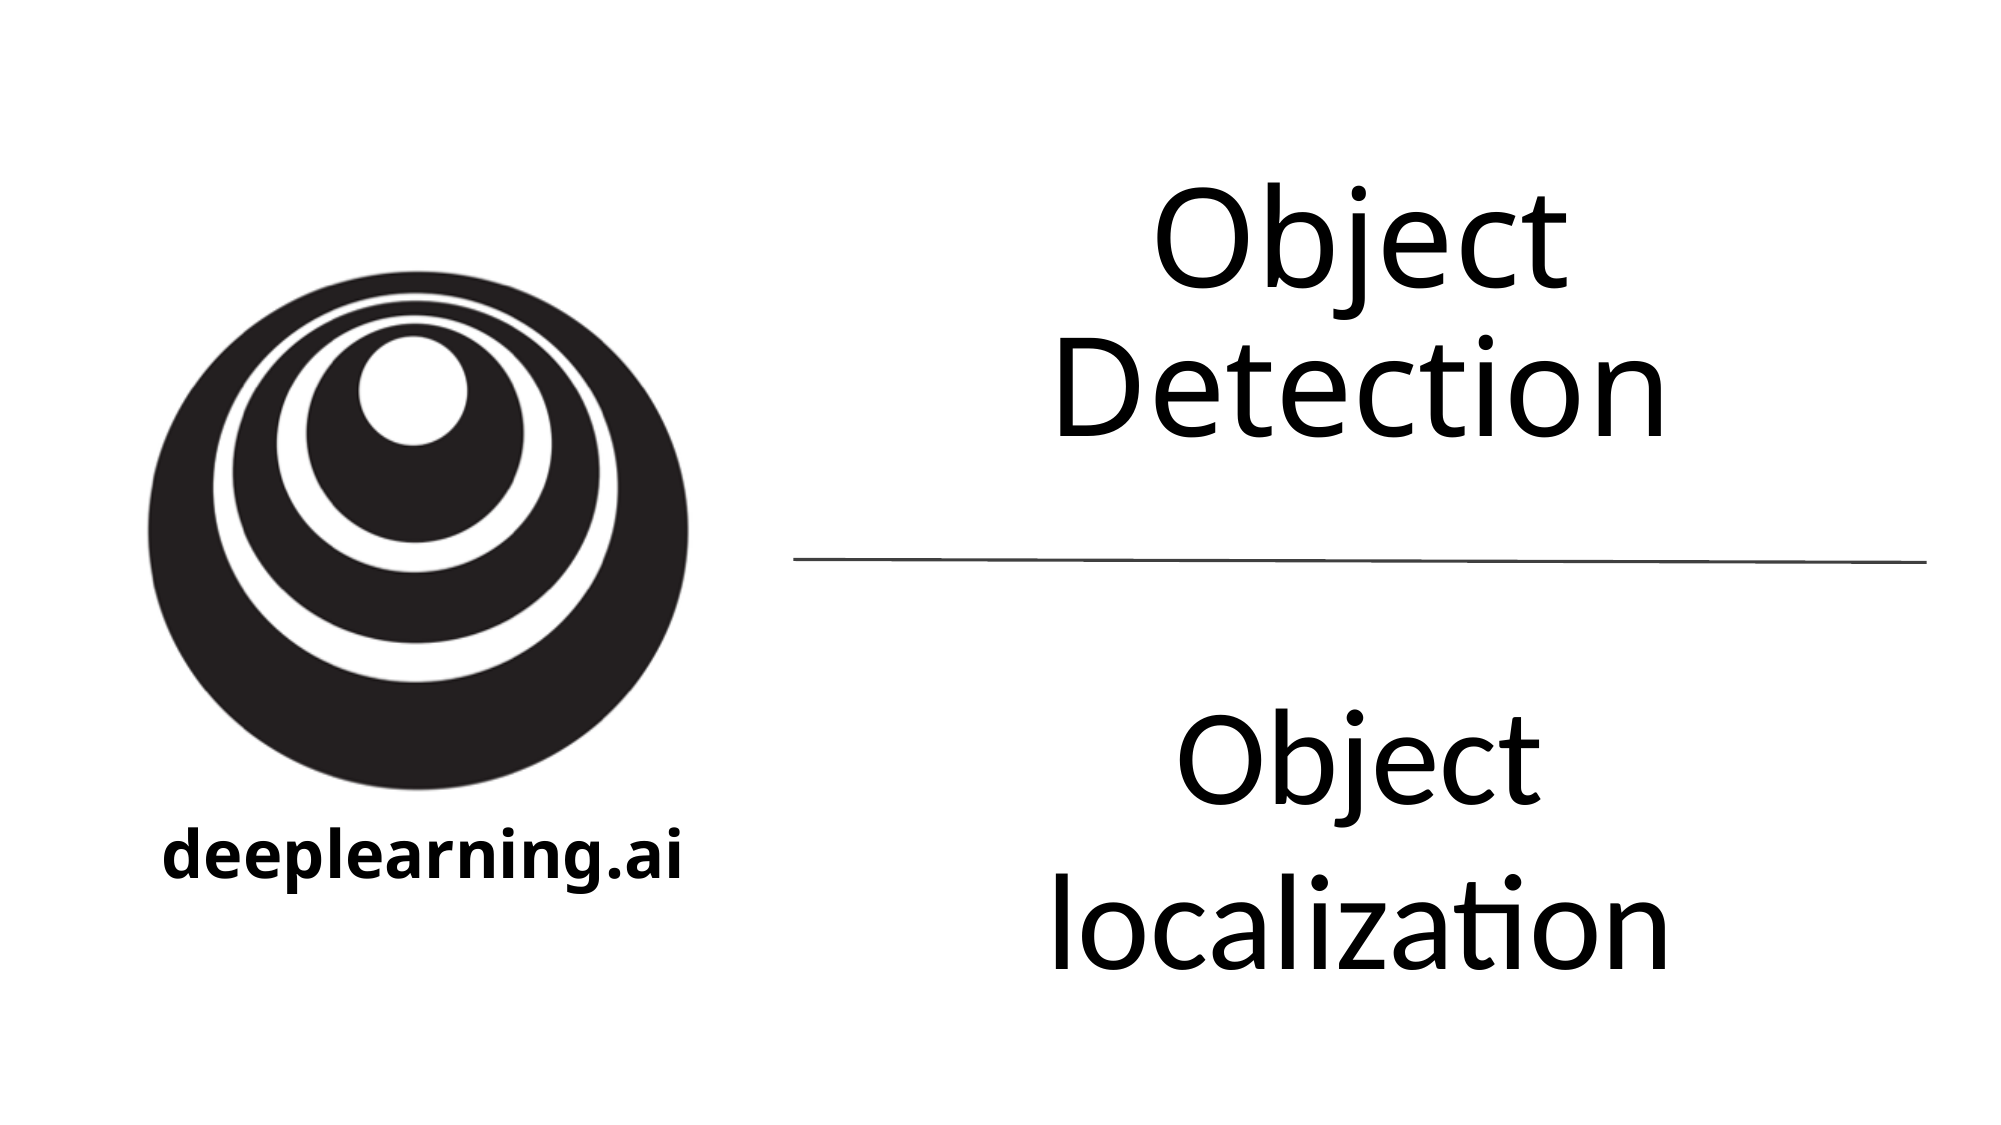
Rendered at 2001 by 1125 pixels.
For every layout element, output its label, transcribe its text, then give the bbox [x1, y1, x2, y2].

picture [108, 234, 739, 768]
title Object Detection [848, 161, 1872, 462]
text_box [179, 194, 669, 702]
text_box deeplearning.ai [56, 768, 790, 901]
text_box Object localization [899, 660, 1821, 1009]
